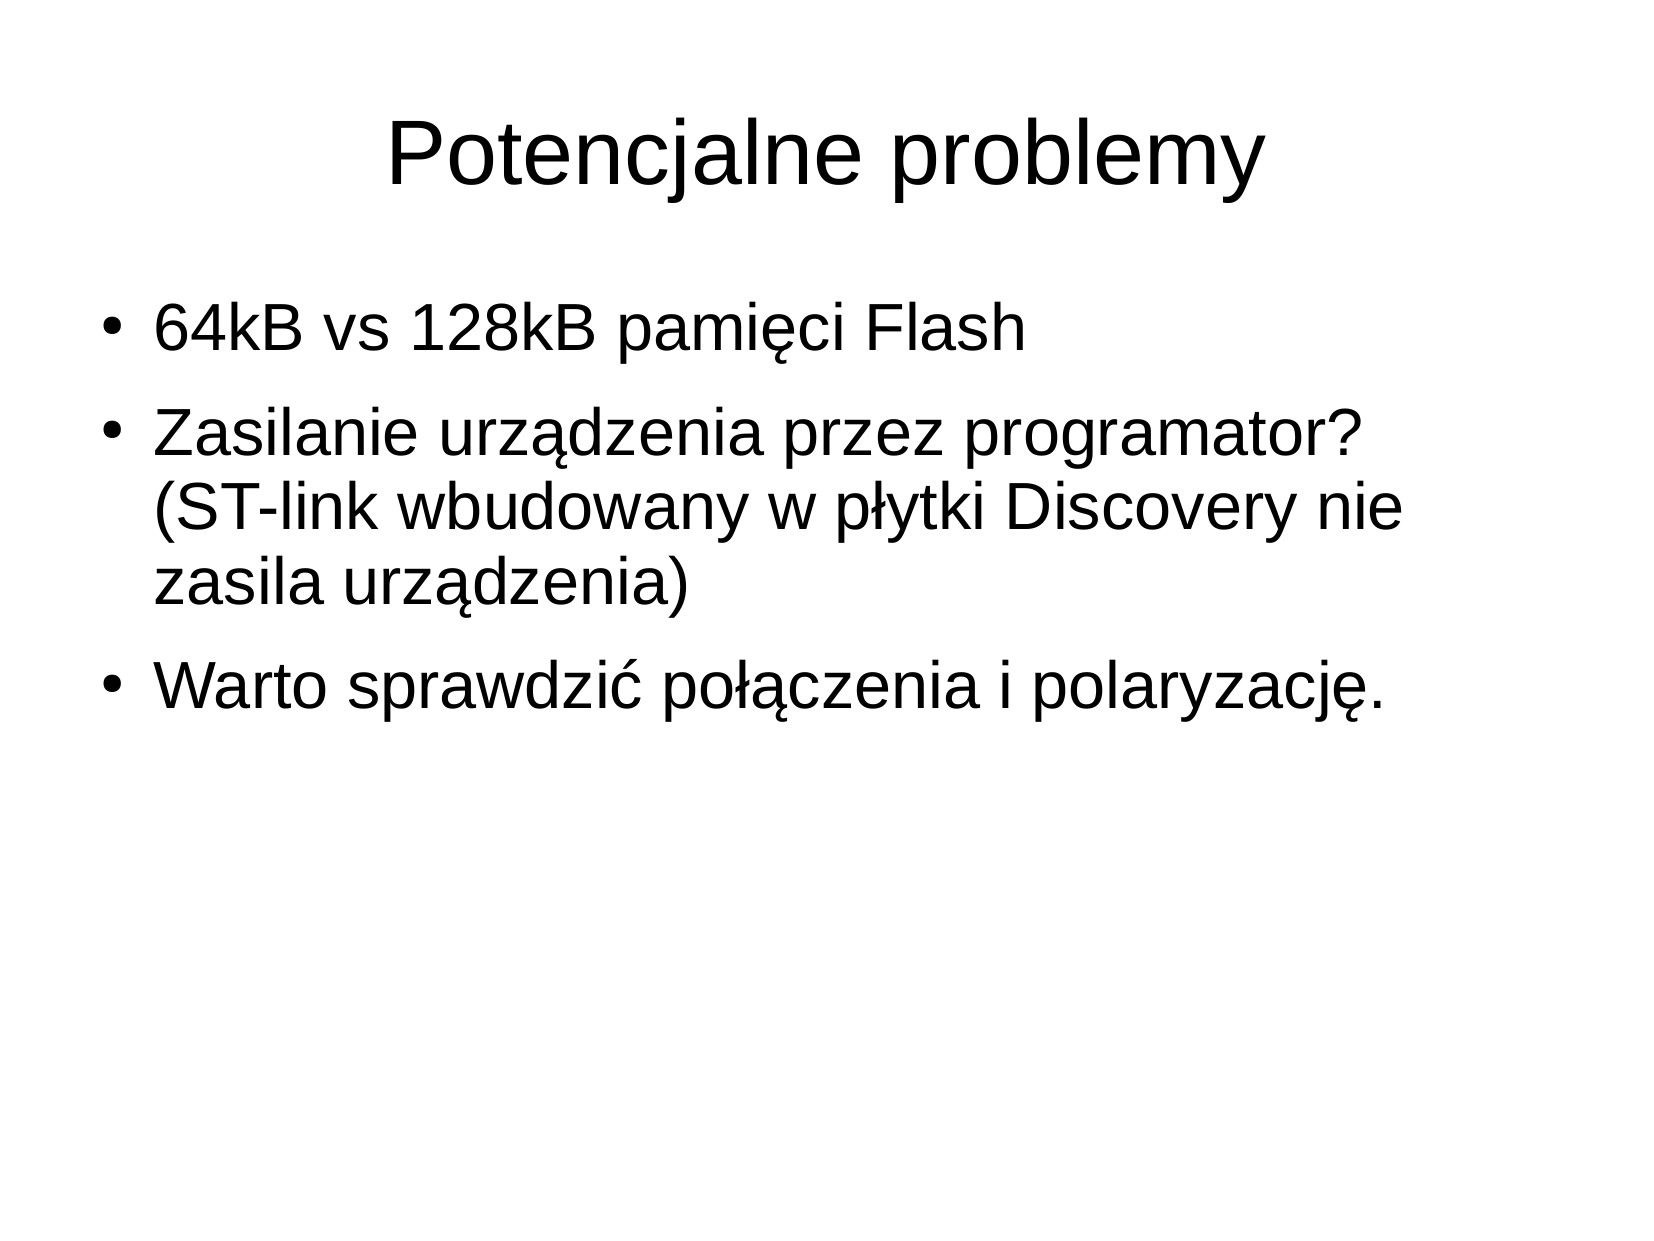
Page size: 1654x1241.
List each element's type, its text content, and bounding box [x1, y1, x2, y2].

title Potencjalne problemy [82, 49, 1571, 257]
list 64kB vs 128kB pamięci Flash Zasilanie urządzenia przez programator? (ST-link wbudowany w płytki Discovery nie zasila urządzenia) Warto sprawdzić połączenia i polaryzację. [82, 290, 1571, 1010]
